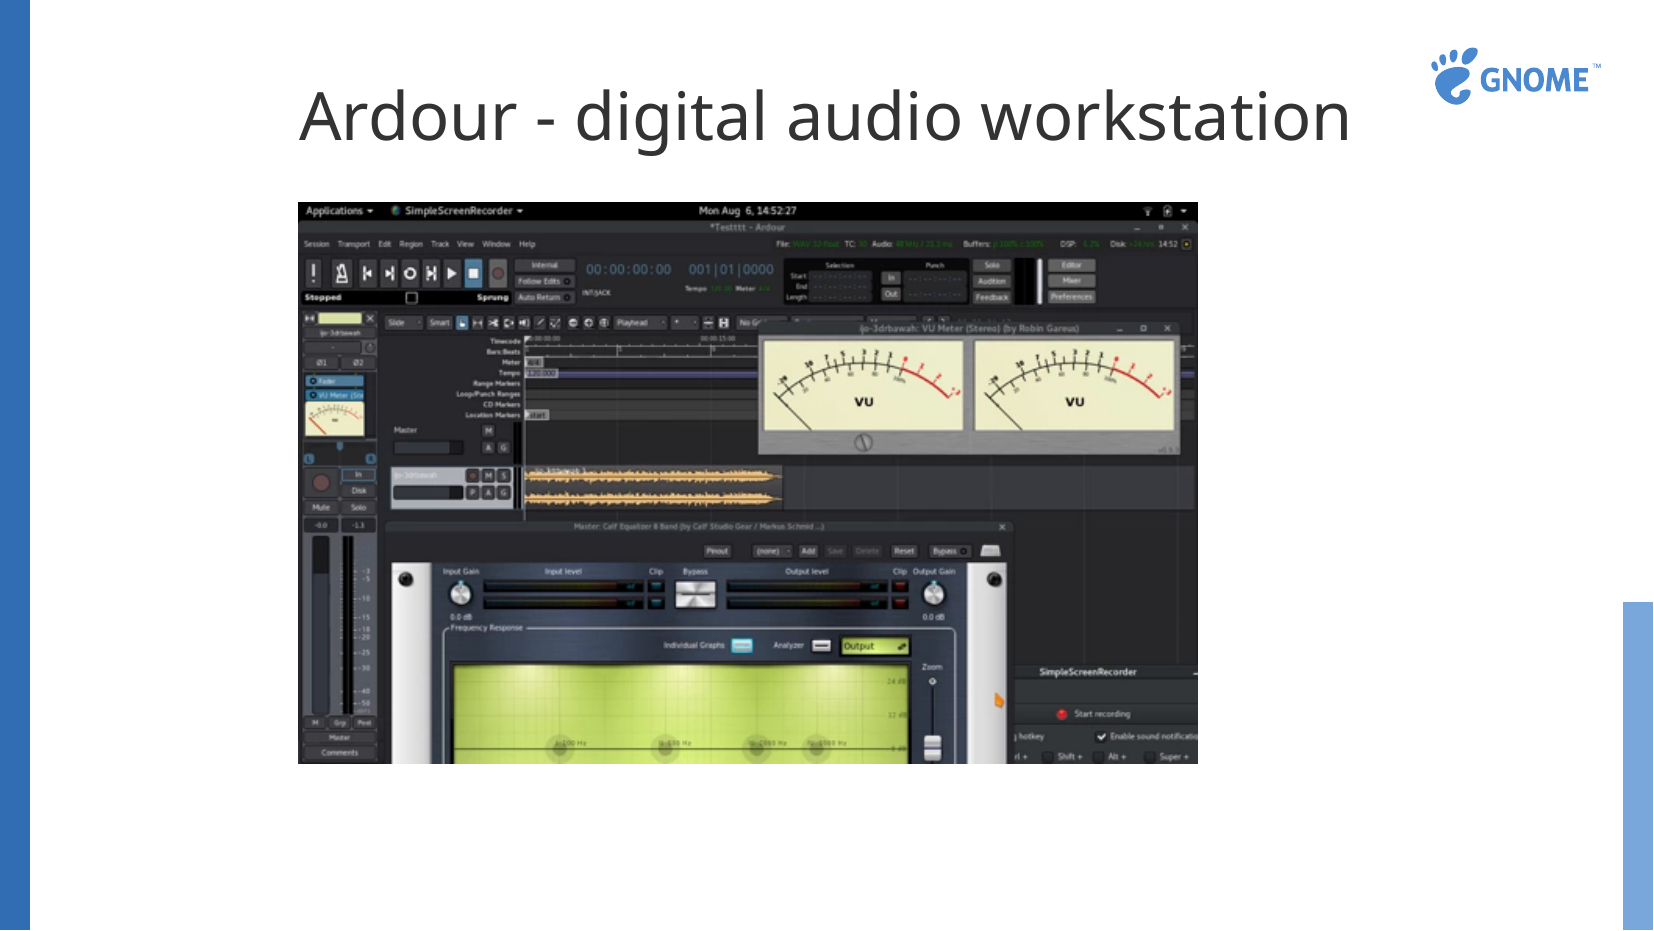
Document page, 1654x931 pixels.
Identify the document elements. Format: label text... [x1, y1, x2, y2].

title Ardour - digital audio workstation [82, 37, 1571, 193]
text_box [298, 202, 1198, 765]
